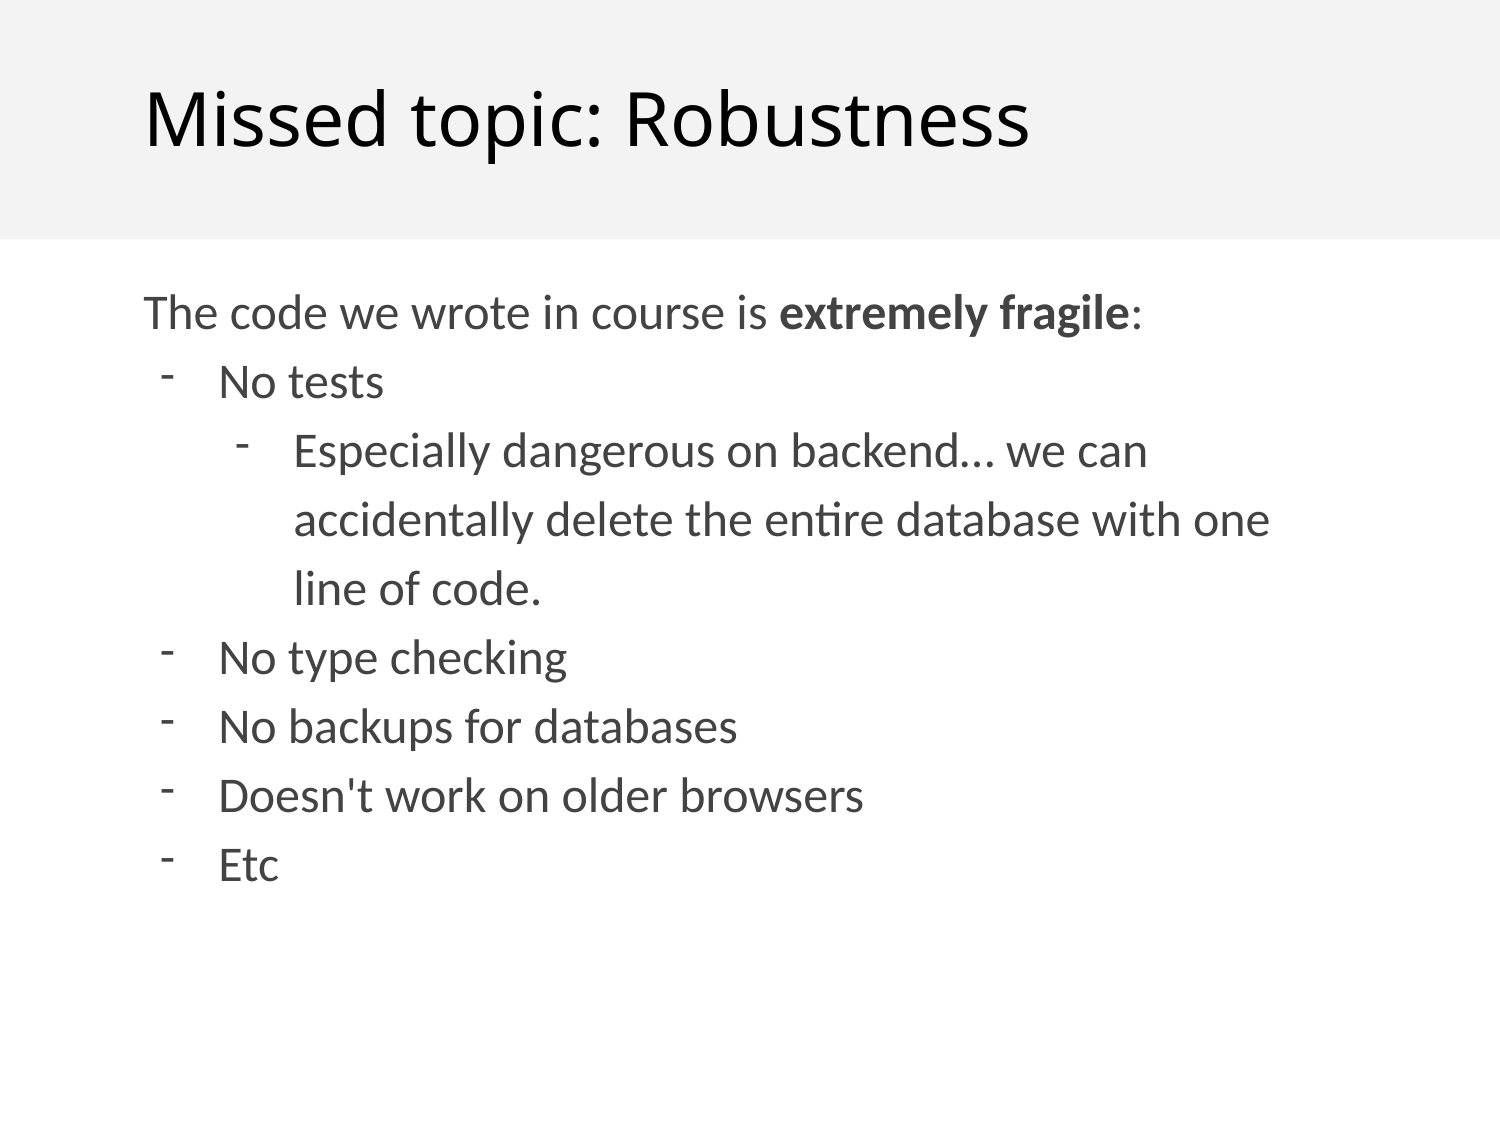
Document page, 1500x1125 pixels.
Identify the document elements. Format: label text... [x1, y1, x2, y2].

list The code we wrote in course is extremely fragile: No tests Especially dangerous on backend… we can accidentally delete the entire database with one line of code. No type checking No backups for databases Doesn't work on older browsers Etc [128, 255, 1372, 1004]
title Missed topic: Robustness [128, 56, 1372, 183]
